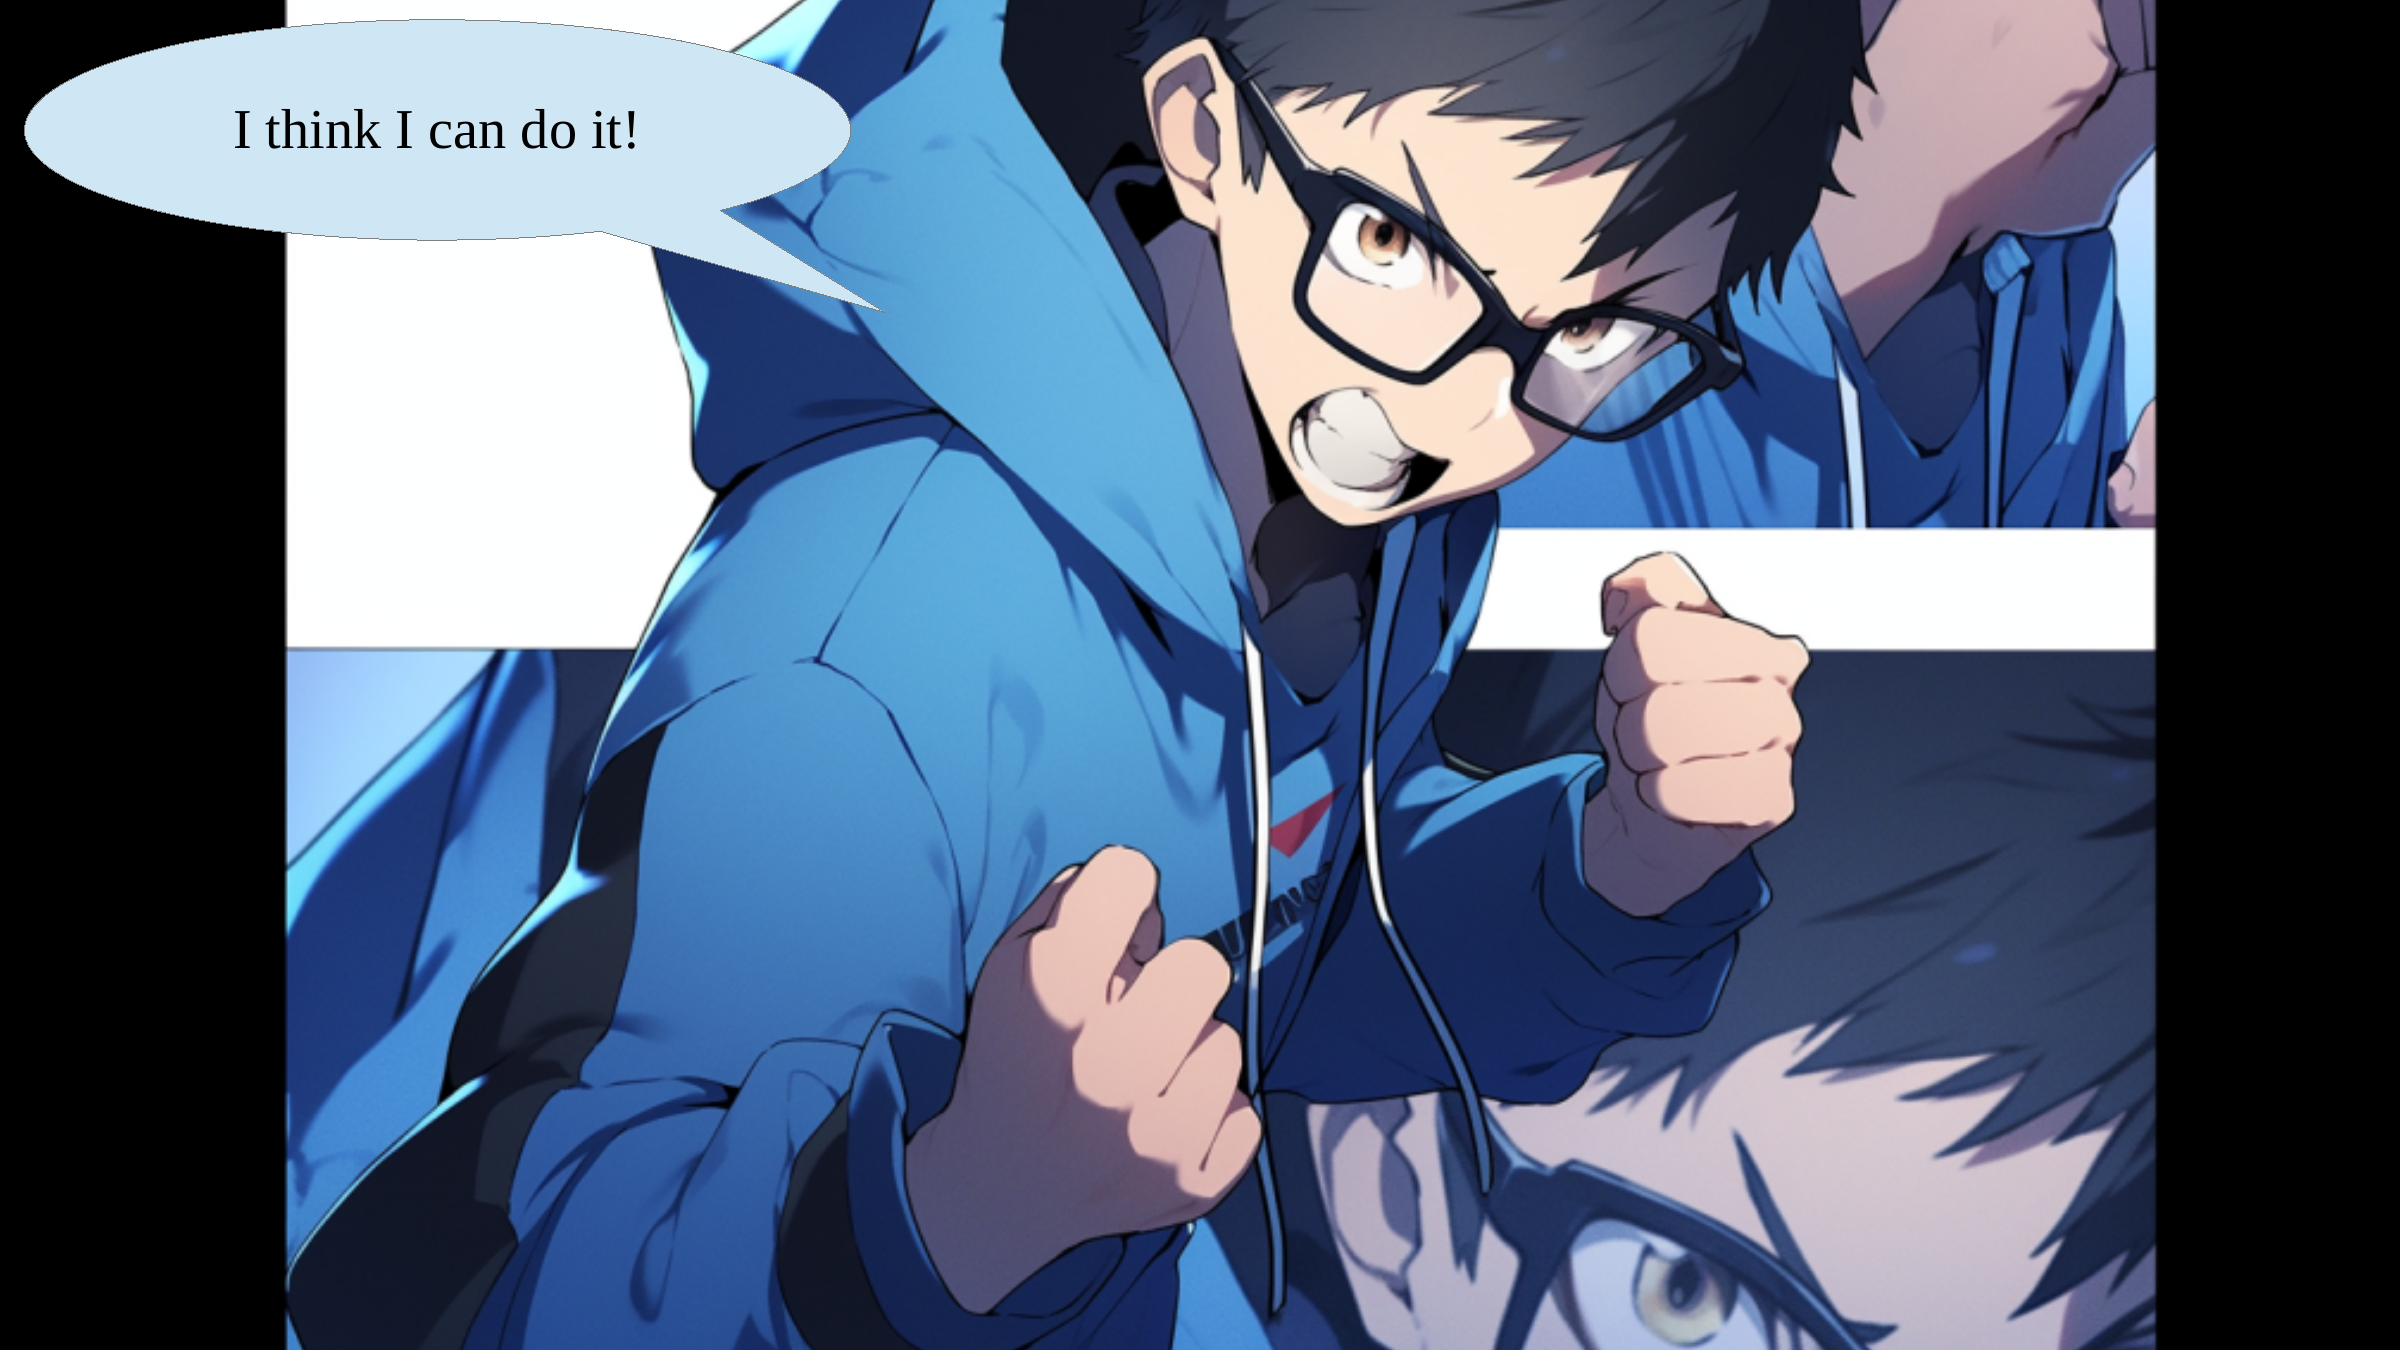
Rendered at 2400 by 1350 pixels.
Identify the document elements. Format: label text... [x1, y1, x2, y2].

text_box I think I can do it! [24, 19, 886, 313]
picture [0, 0, 2400, 1350]
